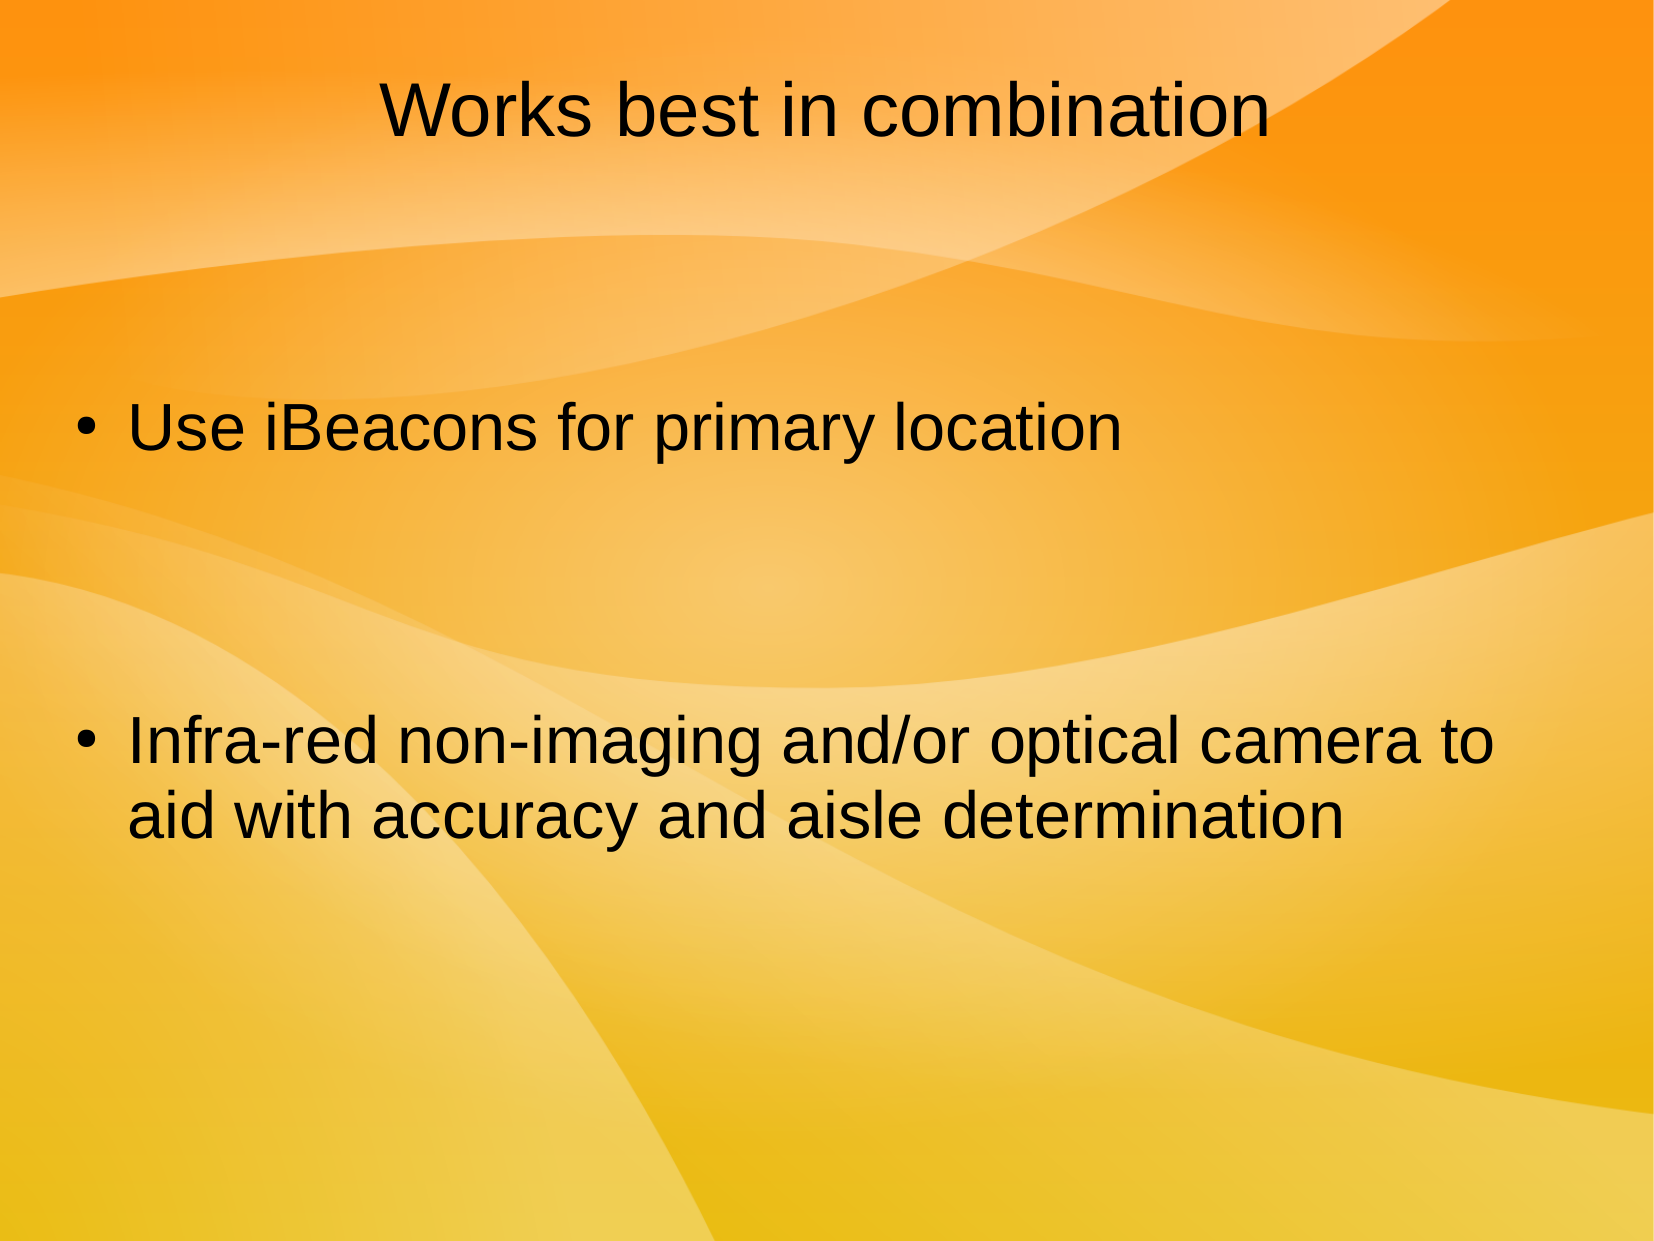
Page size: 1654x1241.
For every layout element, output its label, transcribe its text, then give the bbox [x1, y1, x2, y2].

title Works best in combination [82, 49, 1571, 257]
picture [0, 0, 1654, 1241]
list Use iBeacons for primary location Infra-red non-imaging and/or optical camera to aid with accuracy and aisle determination [56, 390, 1546, 852]
